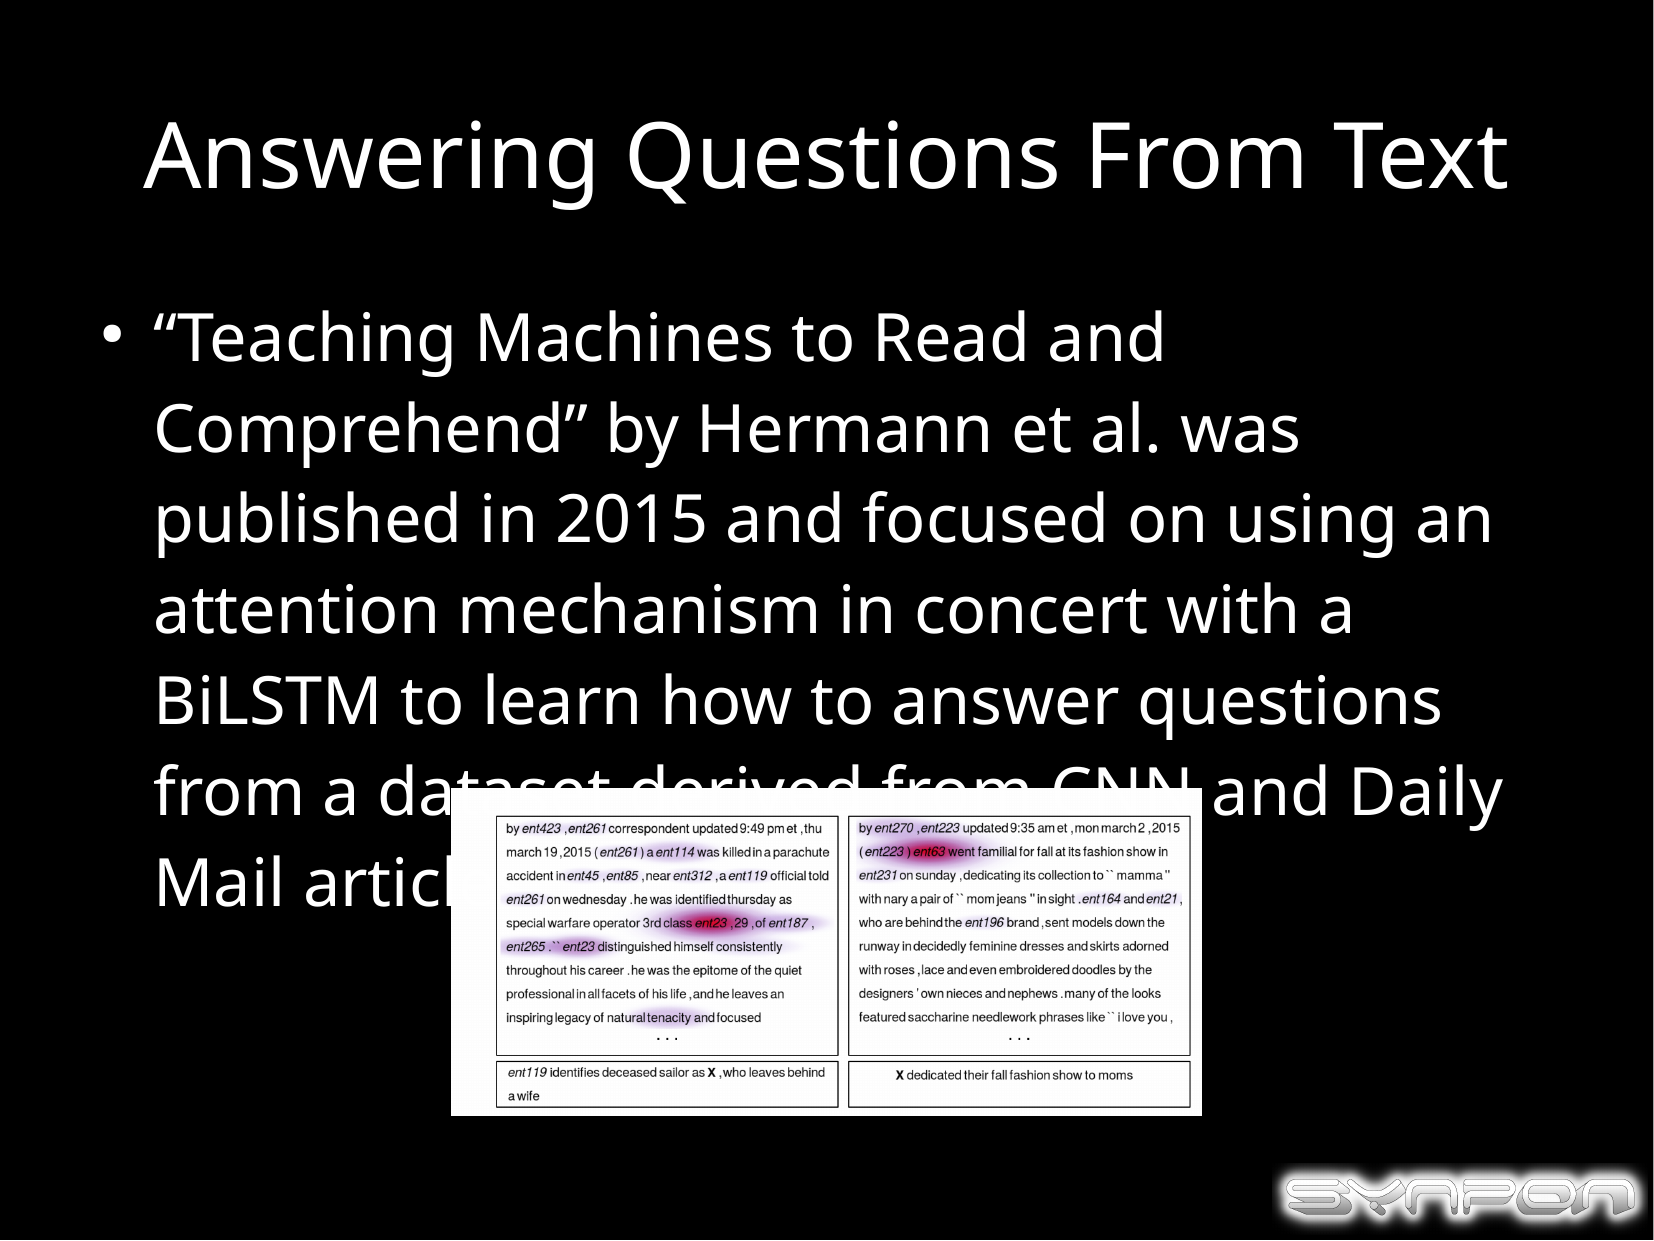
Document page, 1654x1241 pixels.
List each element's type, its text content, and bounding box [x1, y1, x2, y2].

title Answering Questions From Text [82, 49, 1571, 257]
picture [1272, 1163, 1648, 1235]
list “Teaching Machines to Read and Comprehend” by Hermann et al. was published in 2015 and focused on using an attention mechanism in concert with a BiLSTM to learn how to answer questions from a dataset derived from CNN and Daily Mail articles. [82, 290, 1571, 1010]
picture [451, 788, 1202, 1116]
